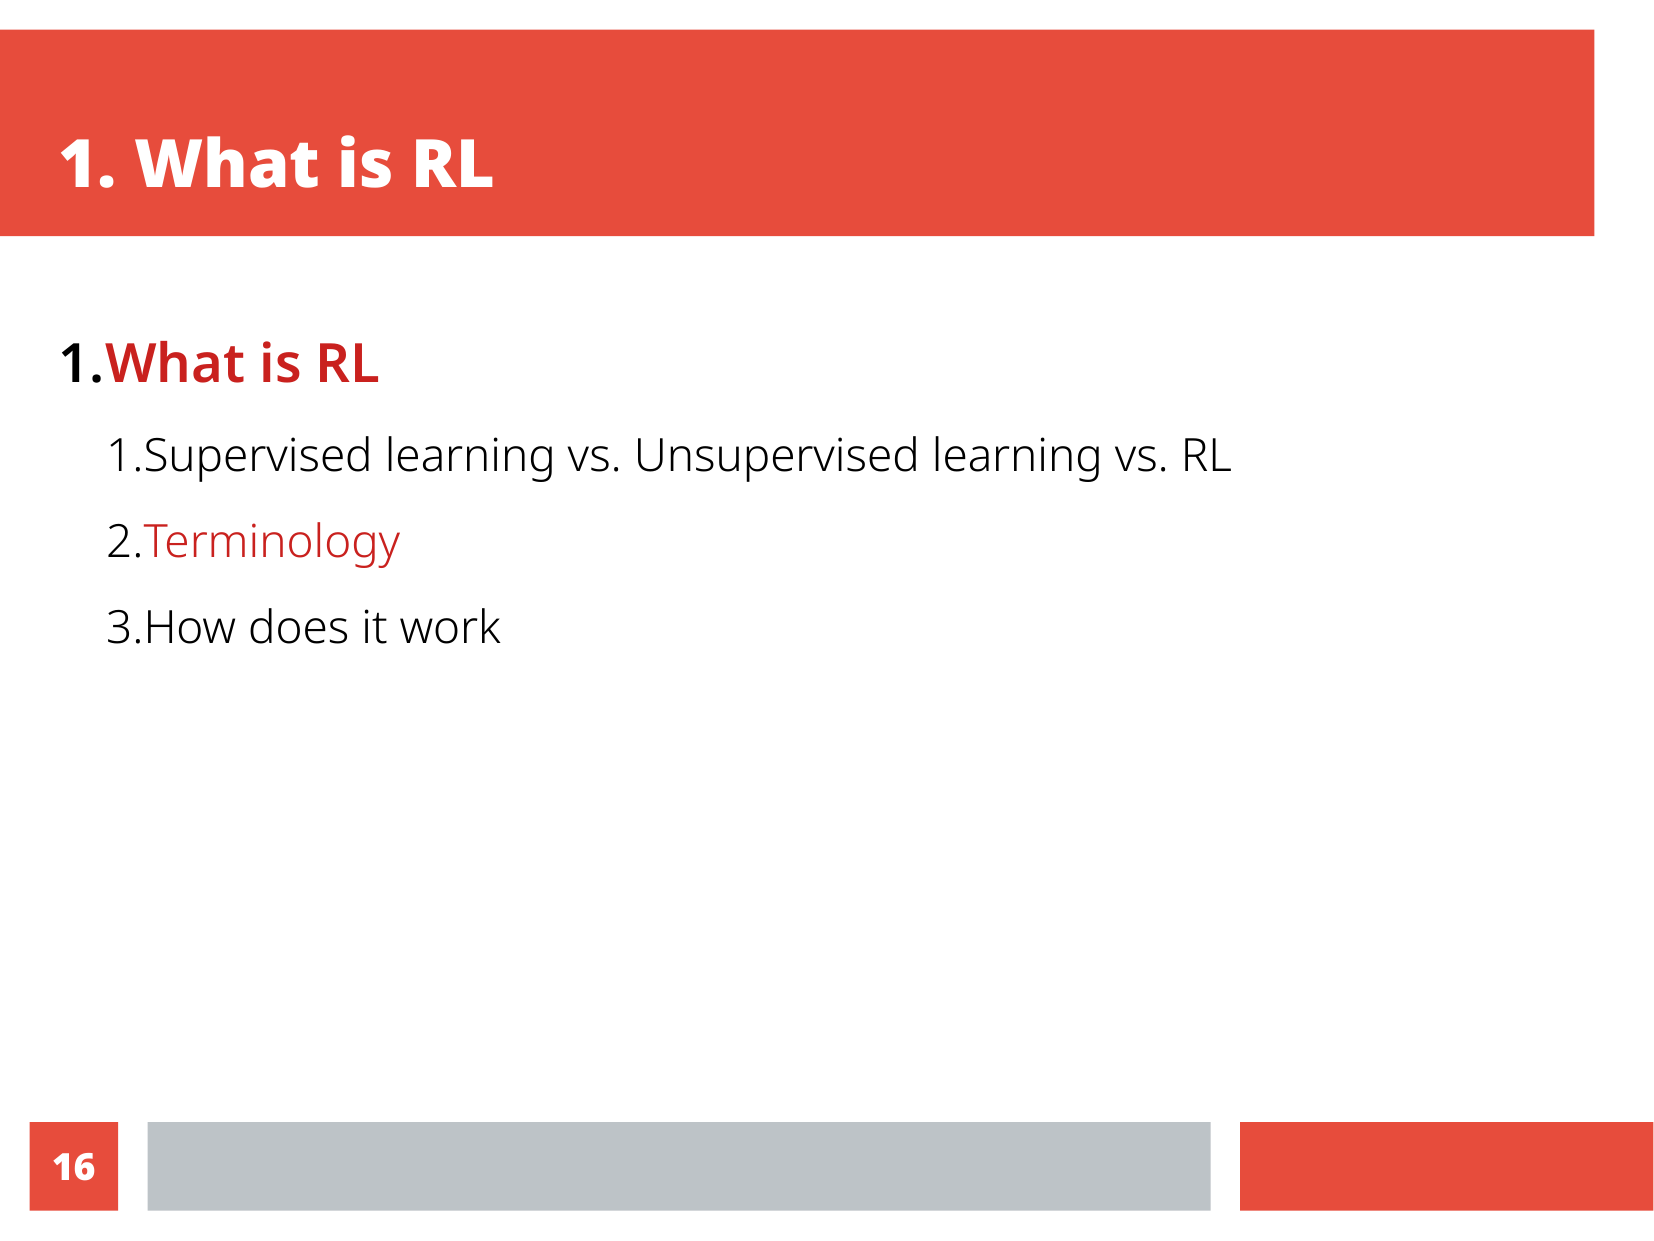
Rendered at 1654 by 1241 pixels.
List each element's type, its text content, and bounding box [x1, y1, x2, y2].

title 1. What is RL [59, 59, 1595, 207]
list What is RL Supervised learning vs. Unsupervised learning vs. RL Terminology How does it work [59, 324, 1565, 1093]
